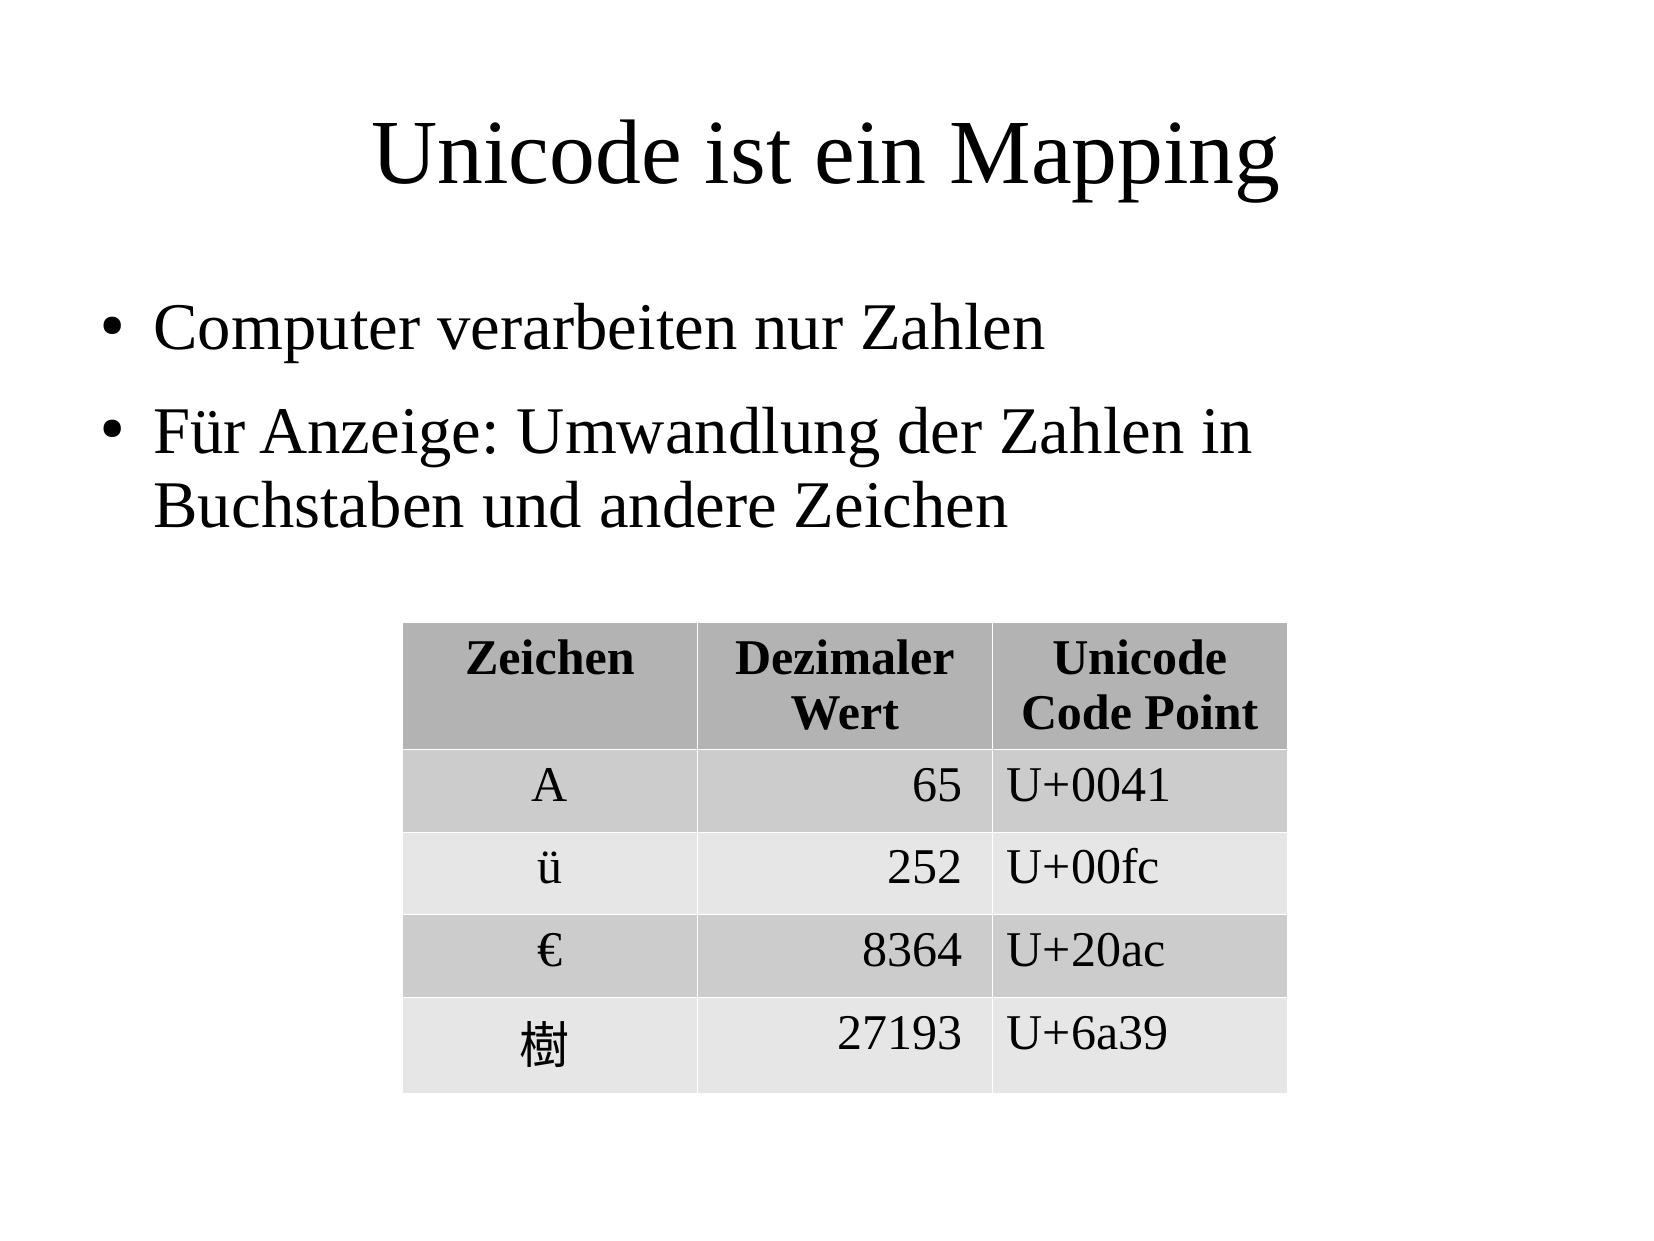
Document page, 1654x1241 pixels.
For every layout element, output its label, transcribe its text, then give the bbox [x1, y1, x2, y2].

table_header Zeichen [403, 623, 697, 749]
table_cell 65 [698, 750, 992, 832]
table_cell ü [403, 833, 697, 914]
table_cell 8364 [698, 915, 992, 997]
table_cell 樹 [403, 998, 697, 1093]
title Unicode ist ein Mapping [82, 49, 1571, 257]
table_cell 252 [698, 833, 992, 914]
table_cell U+0041 [993, 750, 1287, 832]
table_cell U+20ac [993, 915, 1287, 997]
table_cell € [403, 915, 697, 997]
table_cell U+00fc [993, 833, 1287, 914]
table_cell U+6a39 [993, 998, 1287, 1093]
table_header Unicode Code Point [993, 623, 1287, 749]
table_header DezimalerWert [698, 623, 992, 749]
list Computer verarbeiten nur Zahlen Für Anzeige: Umwandlung der Zahlen in Buchstaben und andere Zeichen [82, 290, 1571, 1010]
table_cell 27193 [698, 998, 992, 1093]
table_cell A [403, 750, 697, 832]
